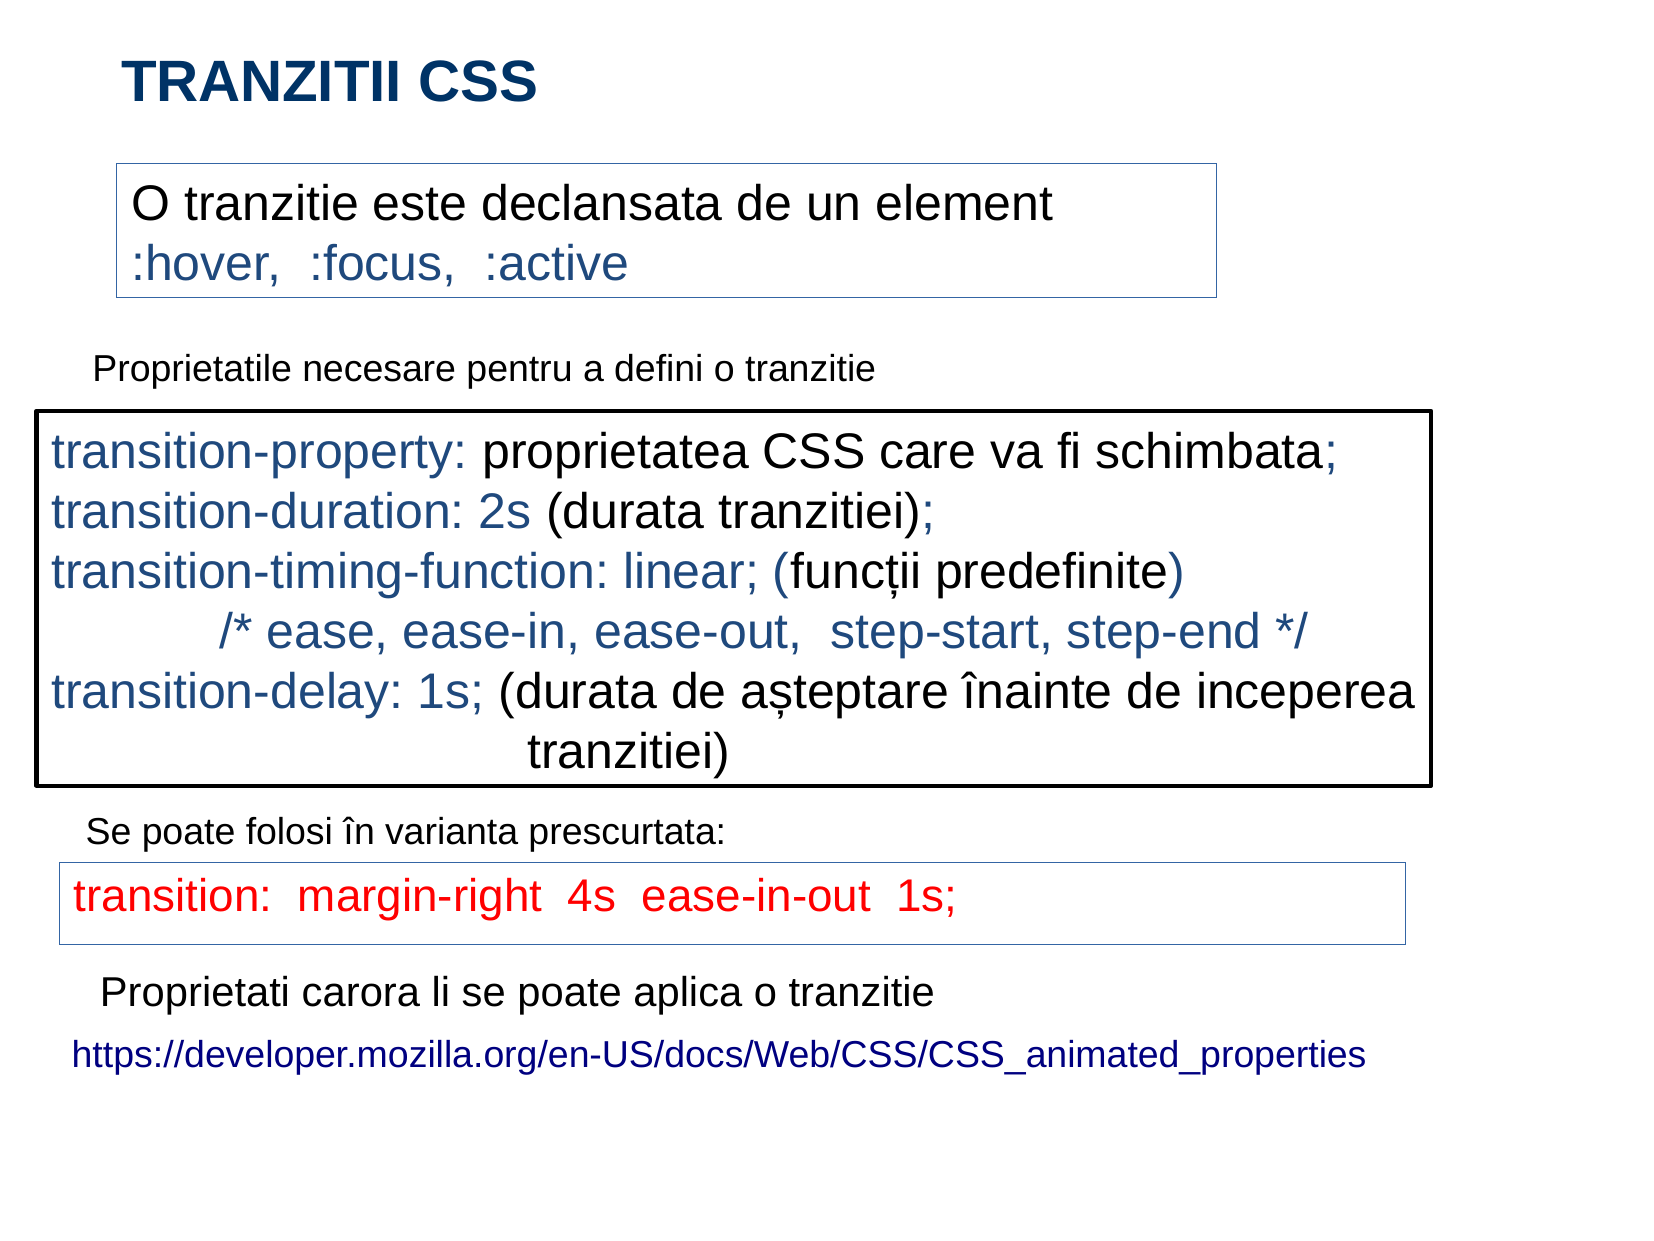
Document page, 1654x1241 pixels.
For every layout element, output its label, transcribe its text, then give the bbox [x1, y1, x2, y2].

text_box transition-property: proprietatea CSS care va fi schimbata; transition-duration: 2s (durata tranzitiei); transition-timing-function: linear; (funcții predefinite) /* ease, ease-in, ease-out, step-start, step-end */ transition-delay: 1s; (durata de așteptare înainte de inceperea tranzitiei) [36, 410, 1432, 786]
text_box https://developer.mozilla.org/en-US/docs/Web/CSS/CSS_animated_properties [56, 1026, 1406, 1097]
text_box Se poate folosi în varianta prescurtata: [70, 803, 742, 860]
text_box Proprietatile necesare pentru a defini o tranzitie [77, 339, 1052, 439]
text_box Proprietati carora li se poate aplica o tranzitie [85, 961, 951, 1023]
text_box O tranzitie este declansata de un element :hover, :focus, :active [116, 163, 1217, 298]
text_box transition: margin-right 4s ease-in-out 1s; [59, 862, 1406, 945]
text_box TRANZITII CSS [106, 41, 1052, 136]
